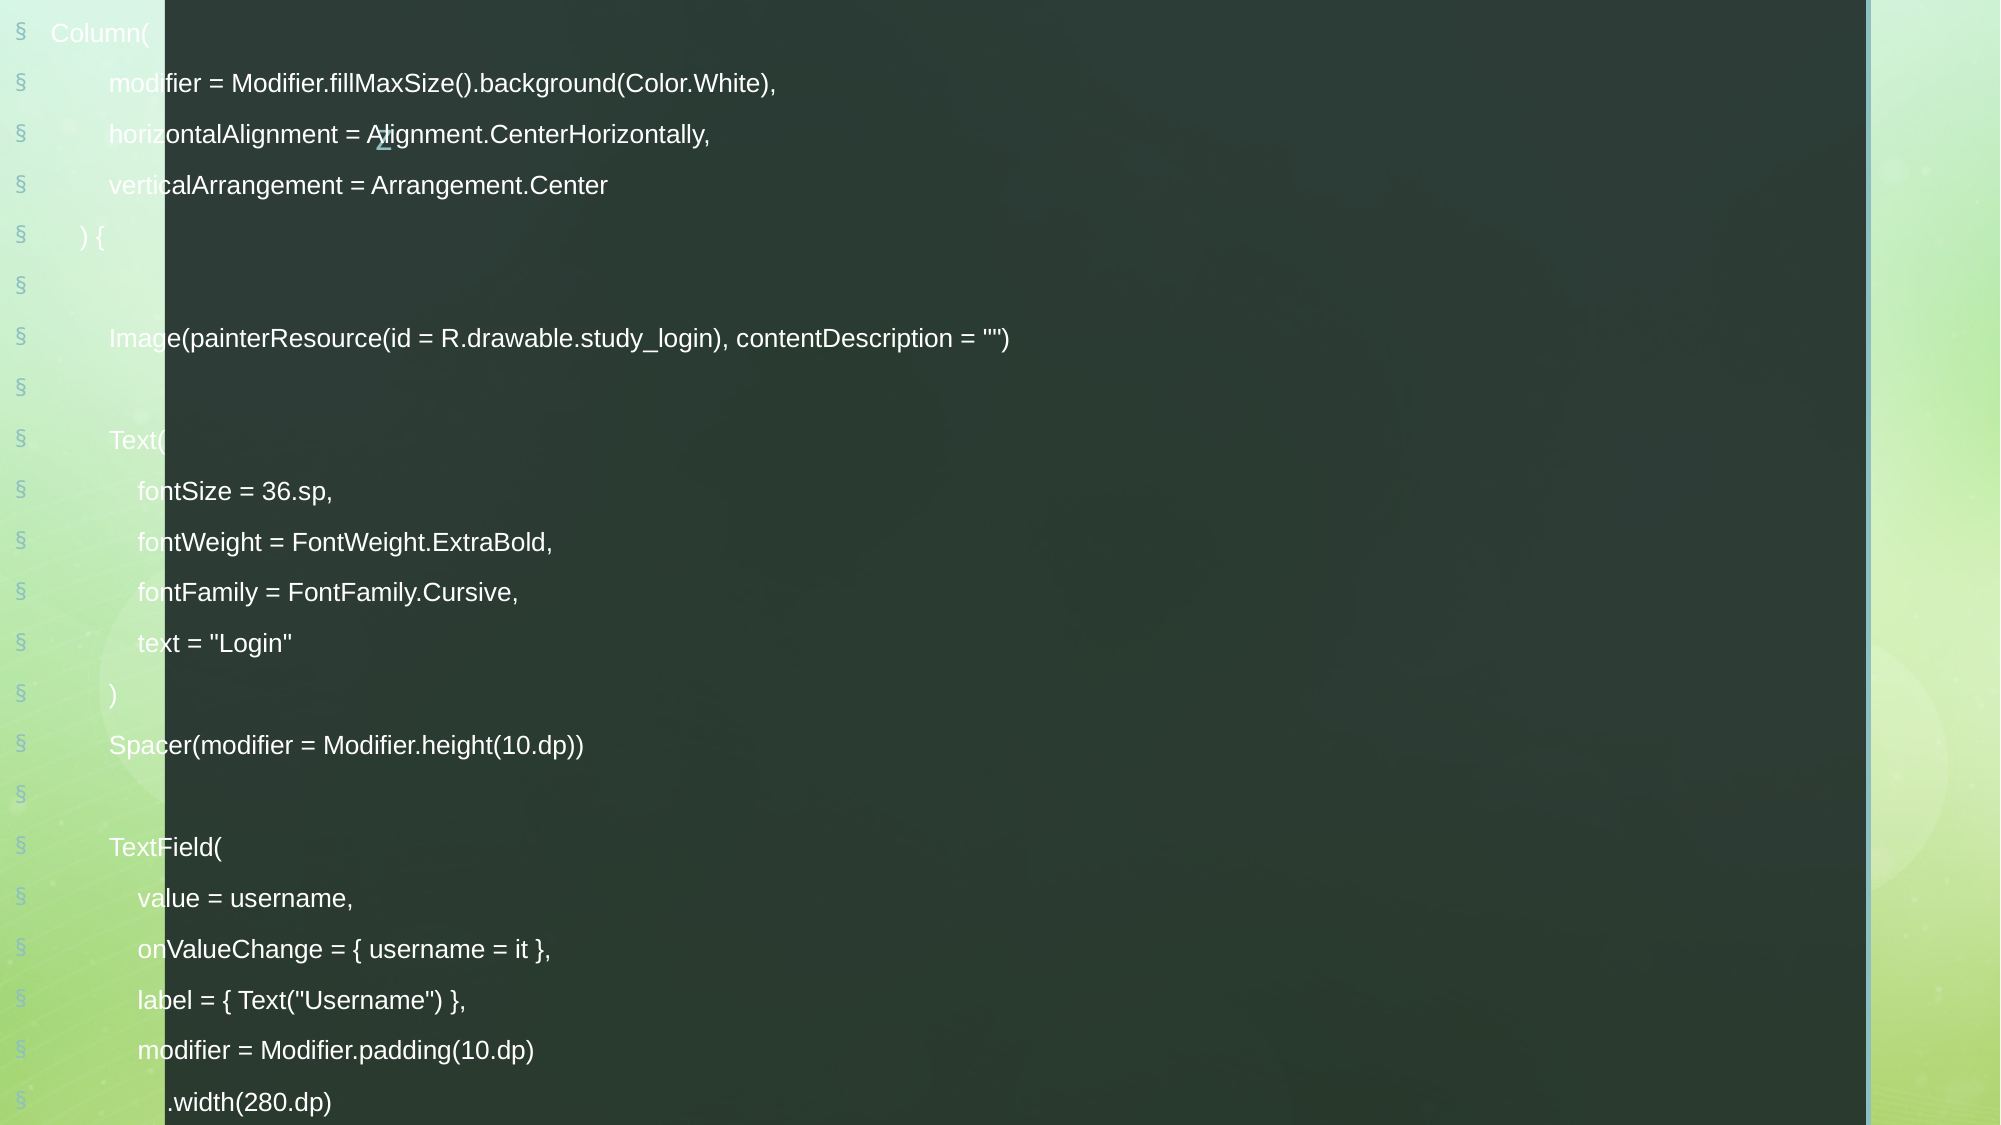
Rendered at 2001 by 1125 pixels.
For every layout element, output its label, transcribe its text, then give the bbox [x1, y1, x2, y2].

list Column( modifier = Modifier.fillMaxSize().background(Color.White), horizontalAlignment = Alignment.CenterHorizontally, verticalArrangement = Arrangement.Center ) { Image(painterResource(id = R.drawable.study_login), contentDescription = "") Text( fontSize = 36.sp, fontWeight = FontWeight.ExtraBold, fontFamily = FontFamily.Cursive, text = "Login" ) Spacer(modifier = Modifier.height(10.dp)) TextField( value = username, onValueChange = { username = it }, label = { Text("Username") }, modifier = Modifier.padding(10.dp) .width(280.dp) [0, 0, 2000, 1125]
